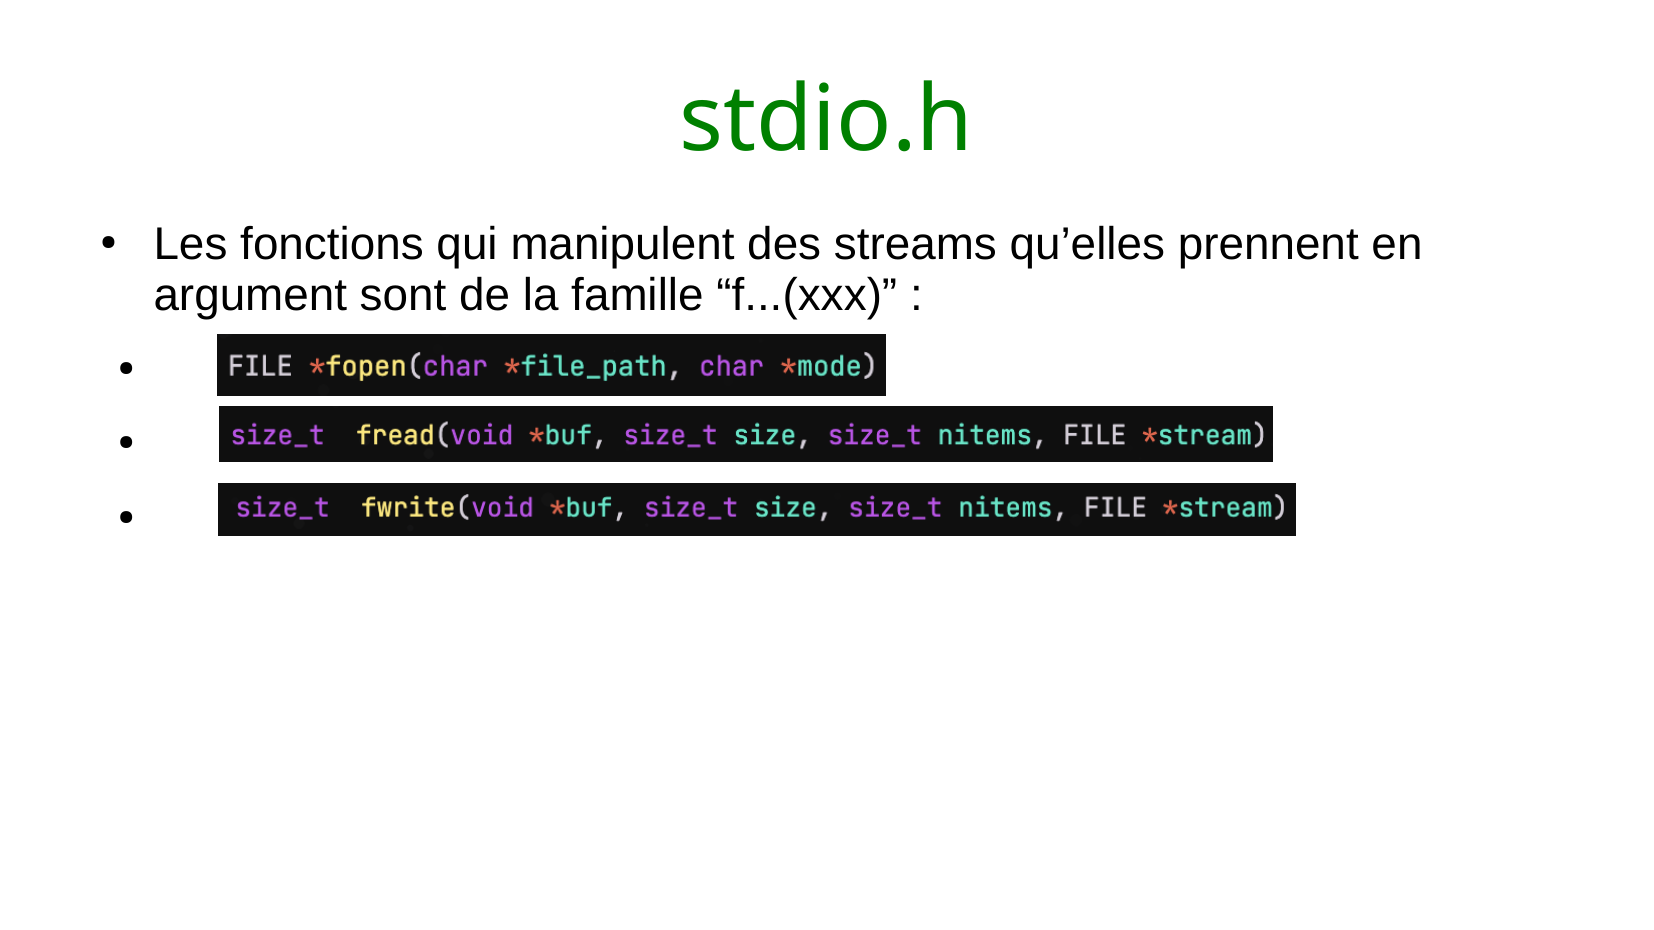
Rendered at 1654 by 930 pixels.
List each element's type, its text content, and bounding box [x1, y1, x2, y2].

list Les fonctions qui manipulent des streams qu’elles prennent en argument sont de la famille “f...(xxx)” : [82, 217, 1571, 757]
title stdio.h [82, 37, 1571, 193]
picture [219, 406, 1273, 462]
picture [218, 483, 1296, 536]
picture [217, 334, 886, 396]
